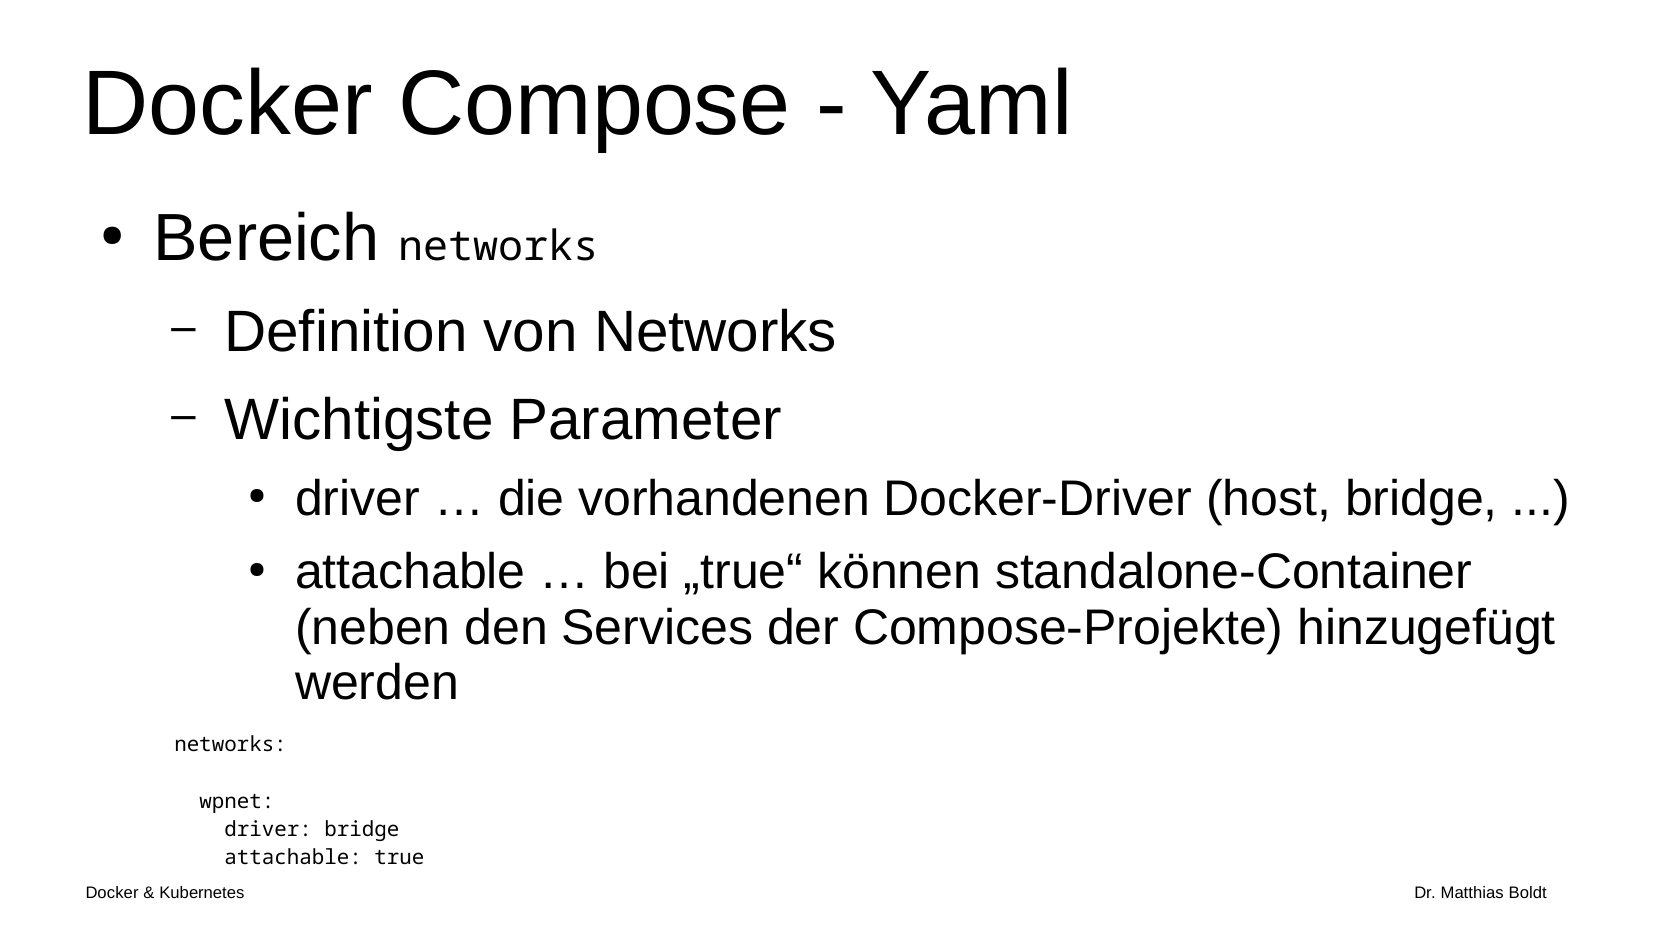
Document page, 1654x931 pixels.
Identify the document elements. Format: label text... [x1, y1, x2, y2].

text_box networks: wpnet: driver: bridge attachable: true [159, 721, 1518, 902]
list Bereich networks Definition von Networks Wichtigste Parameter driver … die vorhandenen Docker-Driver (host, bridge, ...) attachable … bei „true“ können standalone-Container (neben den Services der Compose-Projekte) hinzugefügt werden [82, 199, 1595, 721]
text_box Docker & Kubernetes Dr. Matthias Boldt [70, 875, 1563, 910]
title Docker Compose - Yaml [82, 25, 1571, 181]
